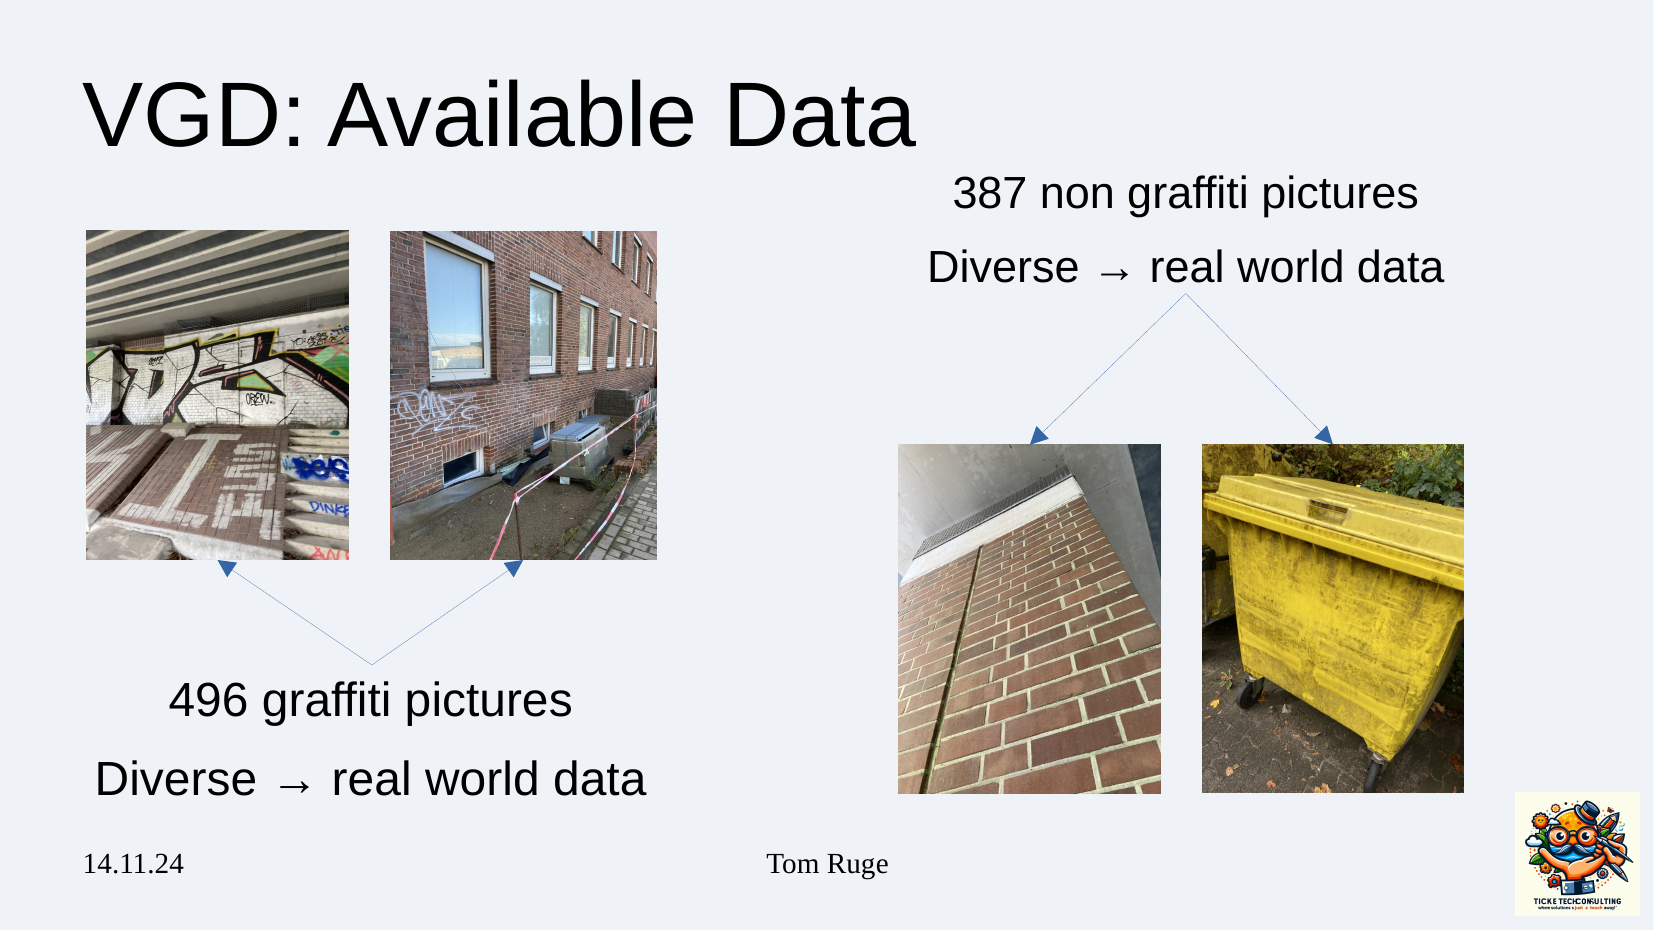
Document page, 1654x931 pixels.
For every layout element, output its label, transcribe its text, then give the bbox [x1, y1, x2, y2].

picture [390, 231, 657, 561]
list 496 graffiti pictures Diverse → real world data [76, 673, 666, 875]
title VGD: Available Data [82, 37, 1571, 193]
picture [1515, 792, 1640, 916]
picture [898, 444, 1161, 794]
picture [1202, 444, 1464, 793]
list 387 non graffiti pictures Diverse → real world data [874, 168, 1498, 294]
picture [86, 230, 349, 560]
